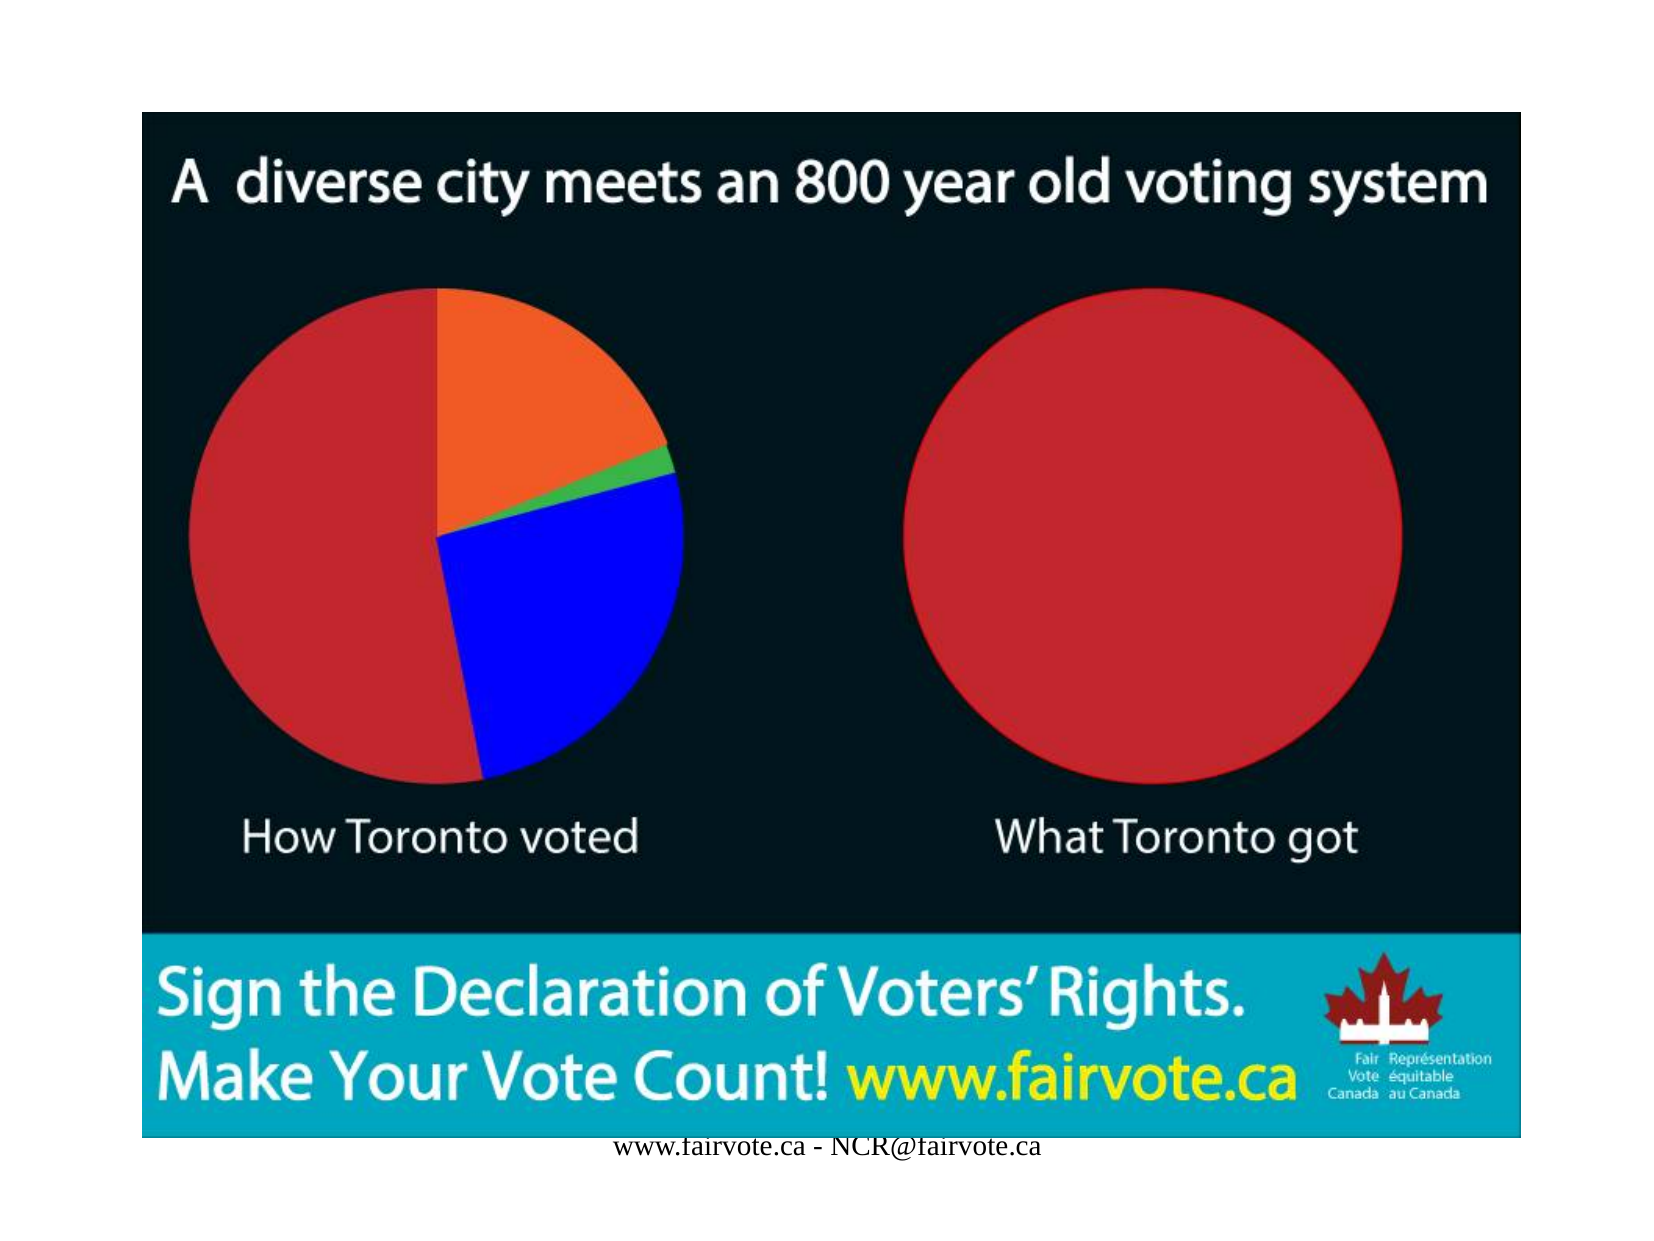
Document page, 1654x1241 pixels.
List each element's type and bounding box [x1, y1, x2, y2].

picture [142, 112, 1521, 1138]
